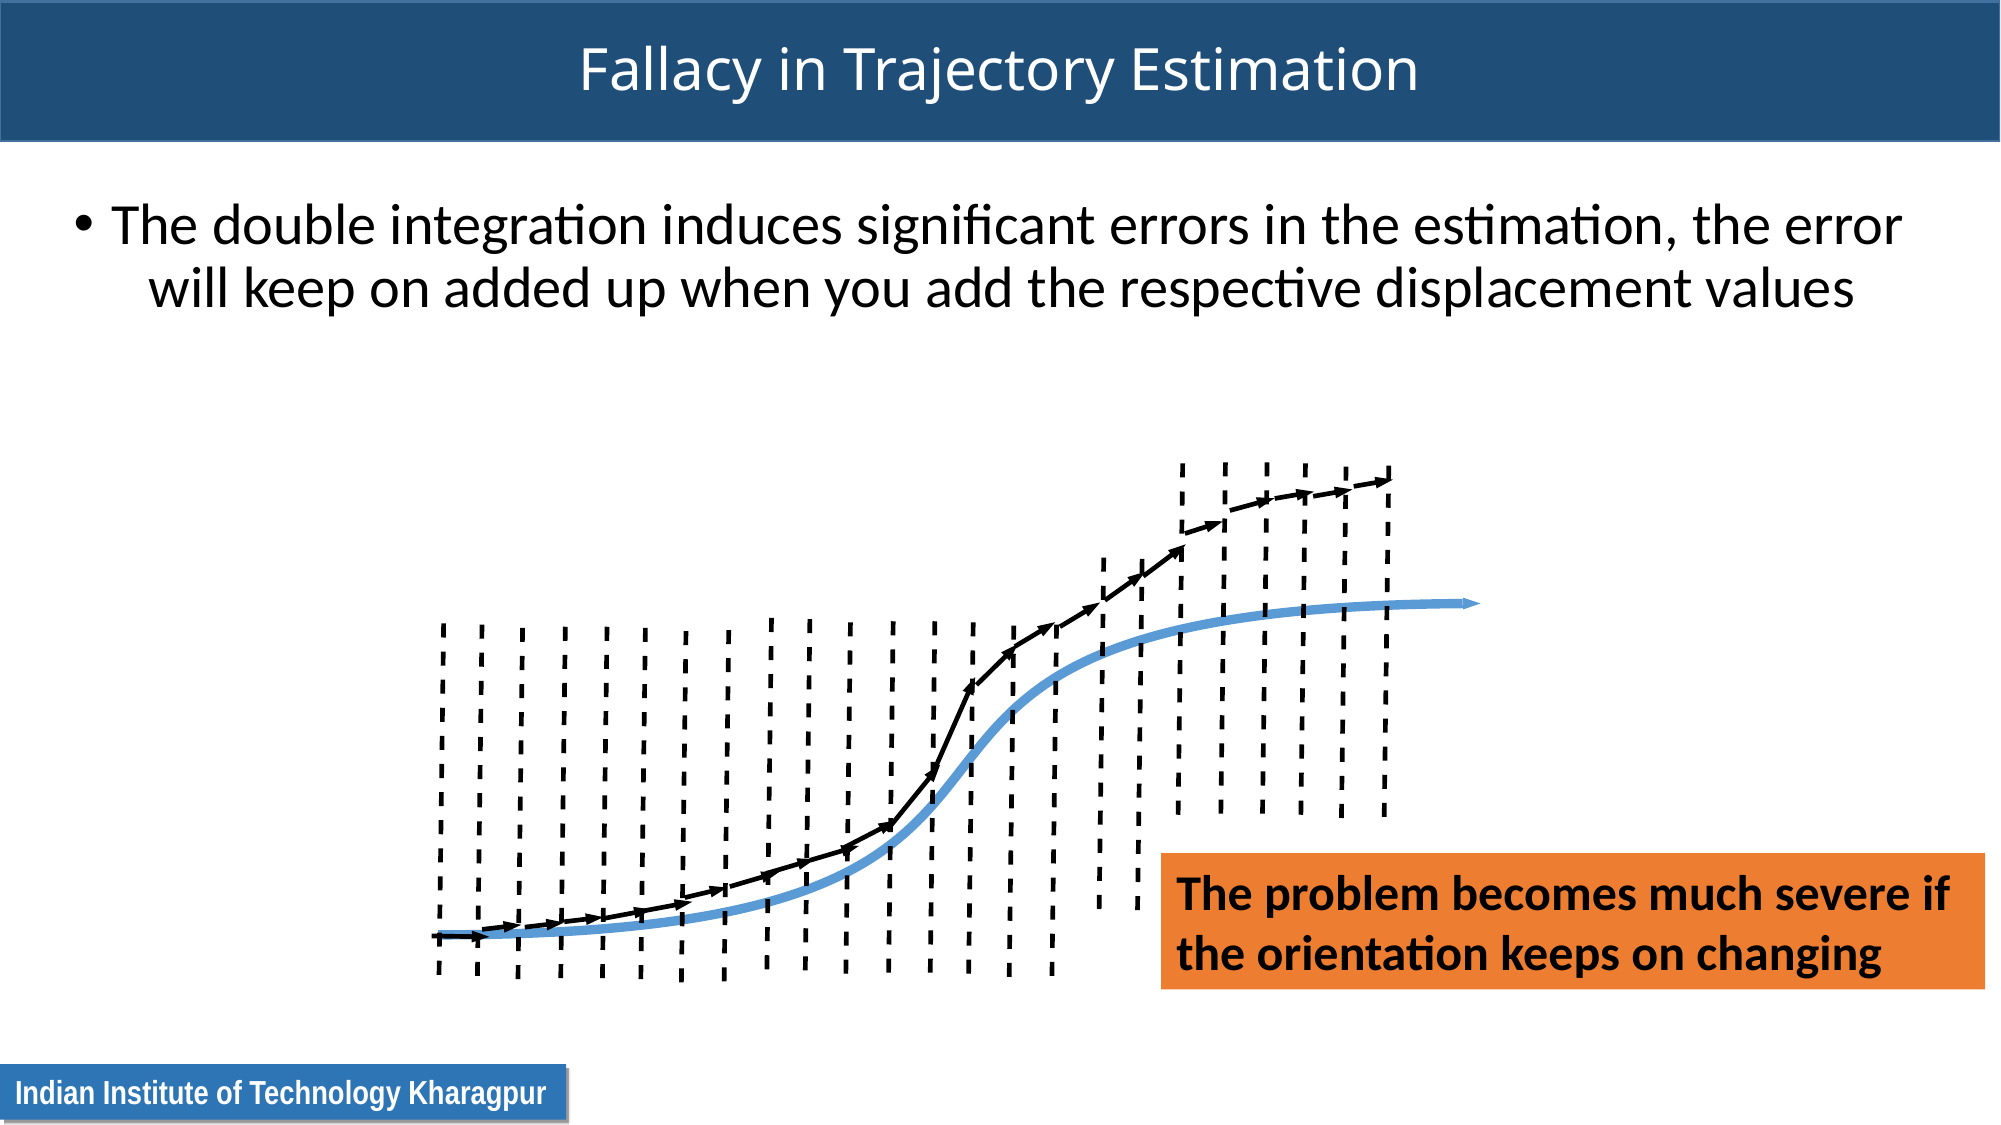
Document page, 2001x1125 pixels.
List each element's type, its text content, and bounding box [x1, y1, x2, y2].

title Fallacy in Trajectory Estimation [0, 1, 2000, 141]
list The double integration induces significant errors in the estimation, the error will keep on added up when you add the respective displacement values [58, 186, 1954, 1065]
text_box The problem becomes much severe if the orientation keeps on changing [1161, 853, 1986, 990]
